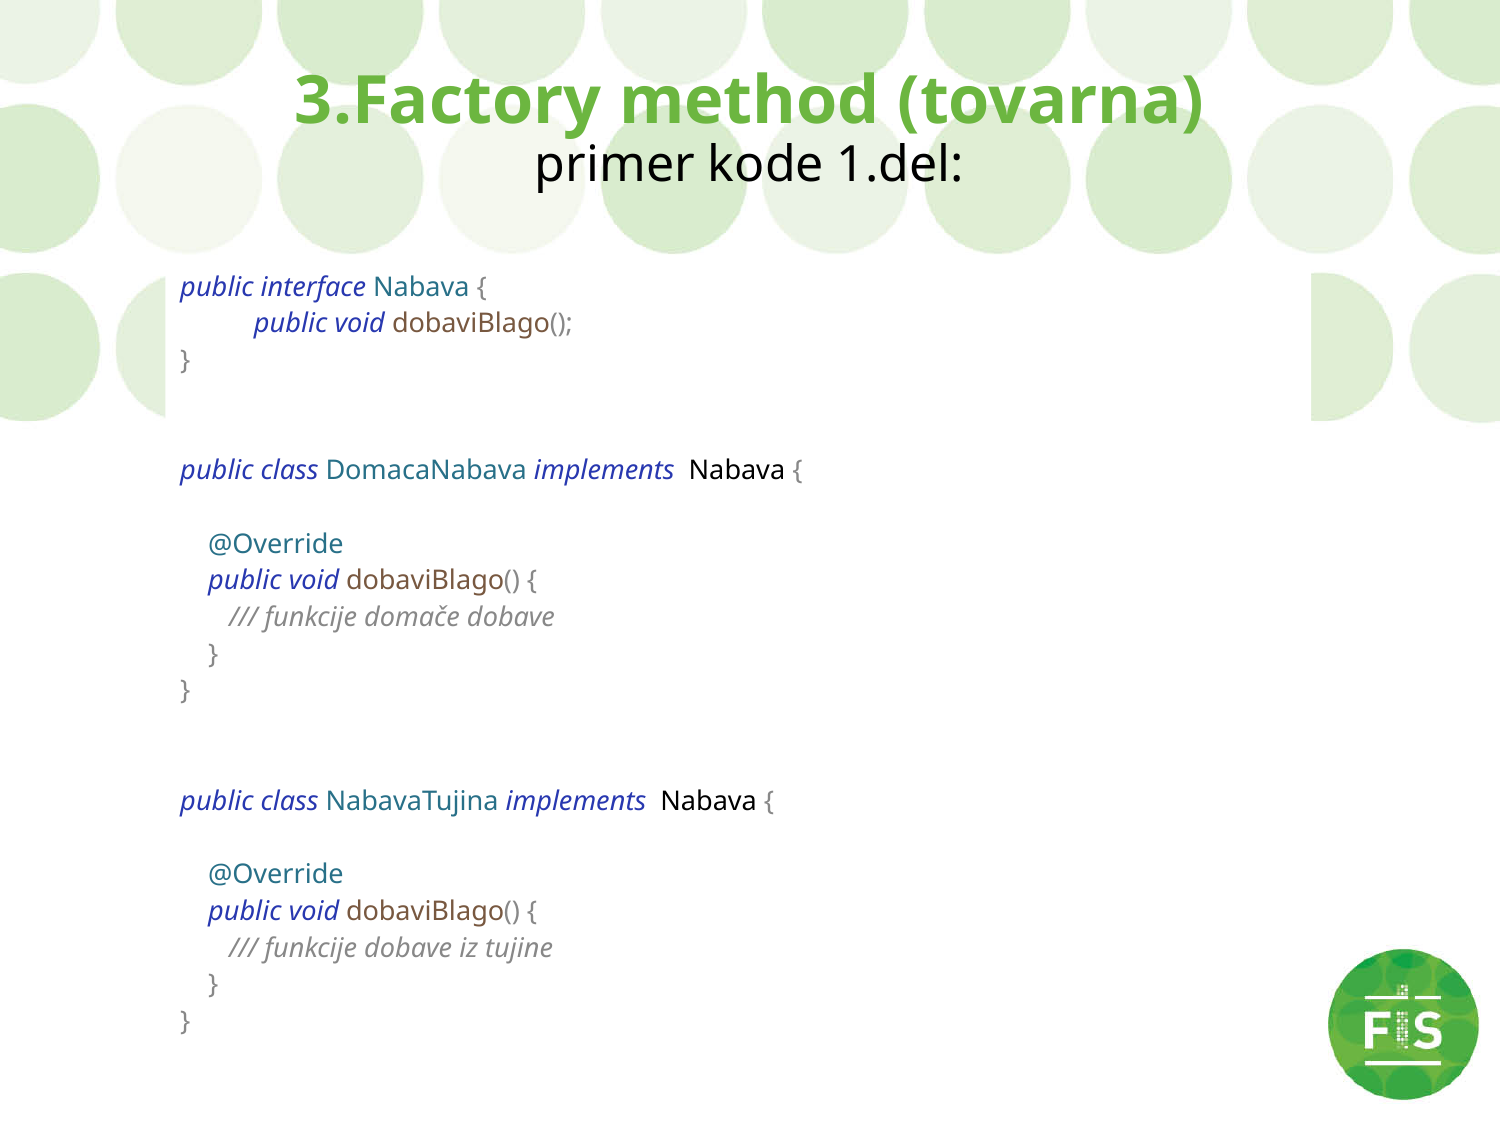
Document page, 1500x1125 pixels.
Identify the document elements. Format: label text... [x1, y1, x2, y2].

picture [0, 0, 1500, 1125]
title 3.Factory method (tovarna) primer kode 1.del: [75, 59, 1425, 233]
text_box public interface Nabava { public void dobaviBlago(); } public class DomacaNabava implements Nabava { @Override public void dobaviBlago() { /// funkcije domače dobave } } public class NabavaTujina implements Nabava { @Override public void dobaviBlago() { /// funkcije dobave iz tujine } } [165, 259, 1312, 964]
